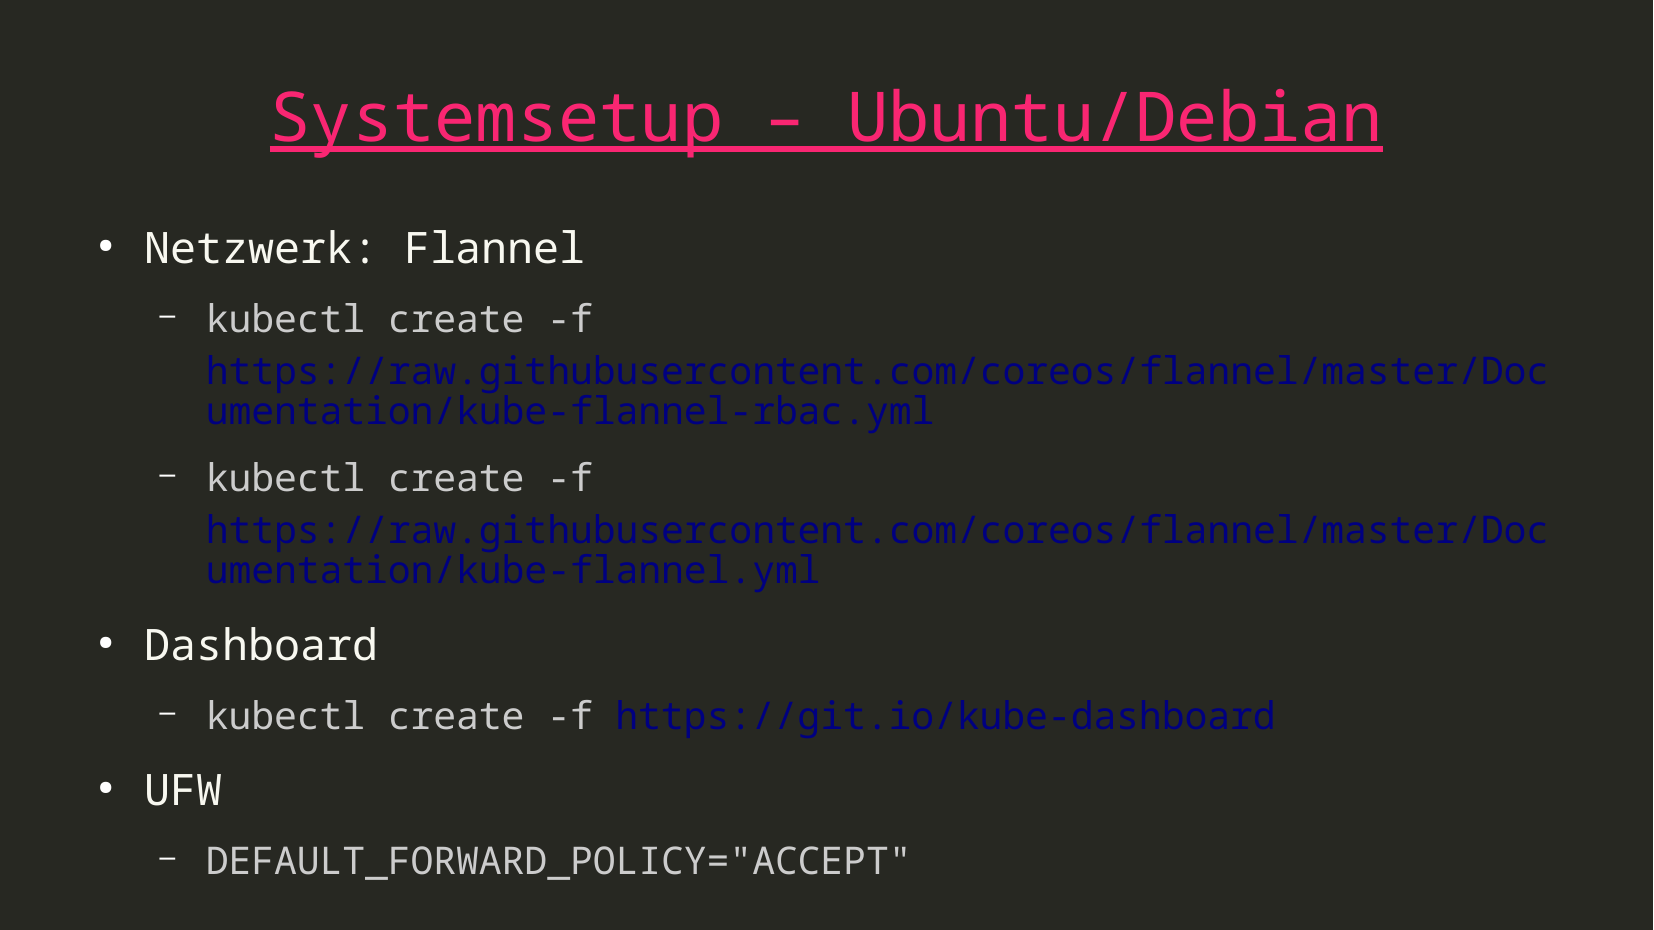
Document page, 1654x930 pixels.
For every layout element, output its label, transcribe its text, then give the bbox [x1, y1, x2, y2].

title Systemsetup – Ubuntu/Debian [82, 36, 1571, 193]
list Netzwerk: Flannel kubectl create -f https://raw.githubusercontent.com/coreos/flannel/master/Documentation/kube-flannel-rbac.yml kubectl create -f https://raw.githubusercontent.com/coreos/flannel/master/Documentation/kube-flannel.yml Dashboard kubectl create -f https://git.io/kube-dashboard UFW DEFAULT_FORWARD_POLICY="ACCEPT" [82, 217, 1571, 811]
